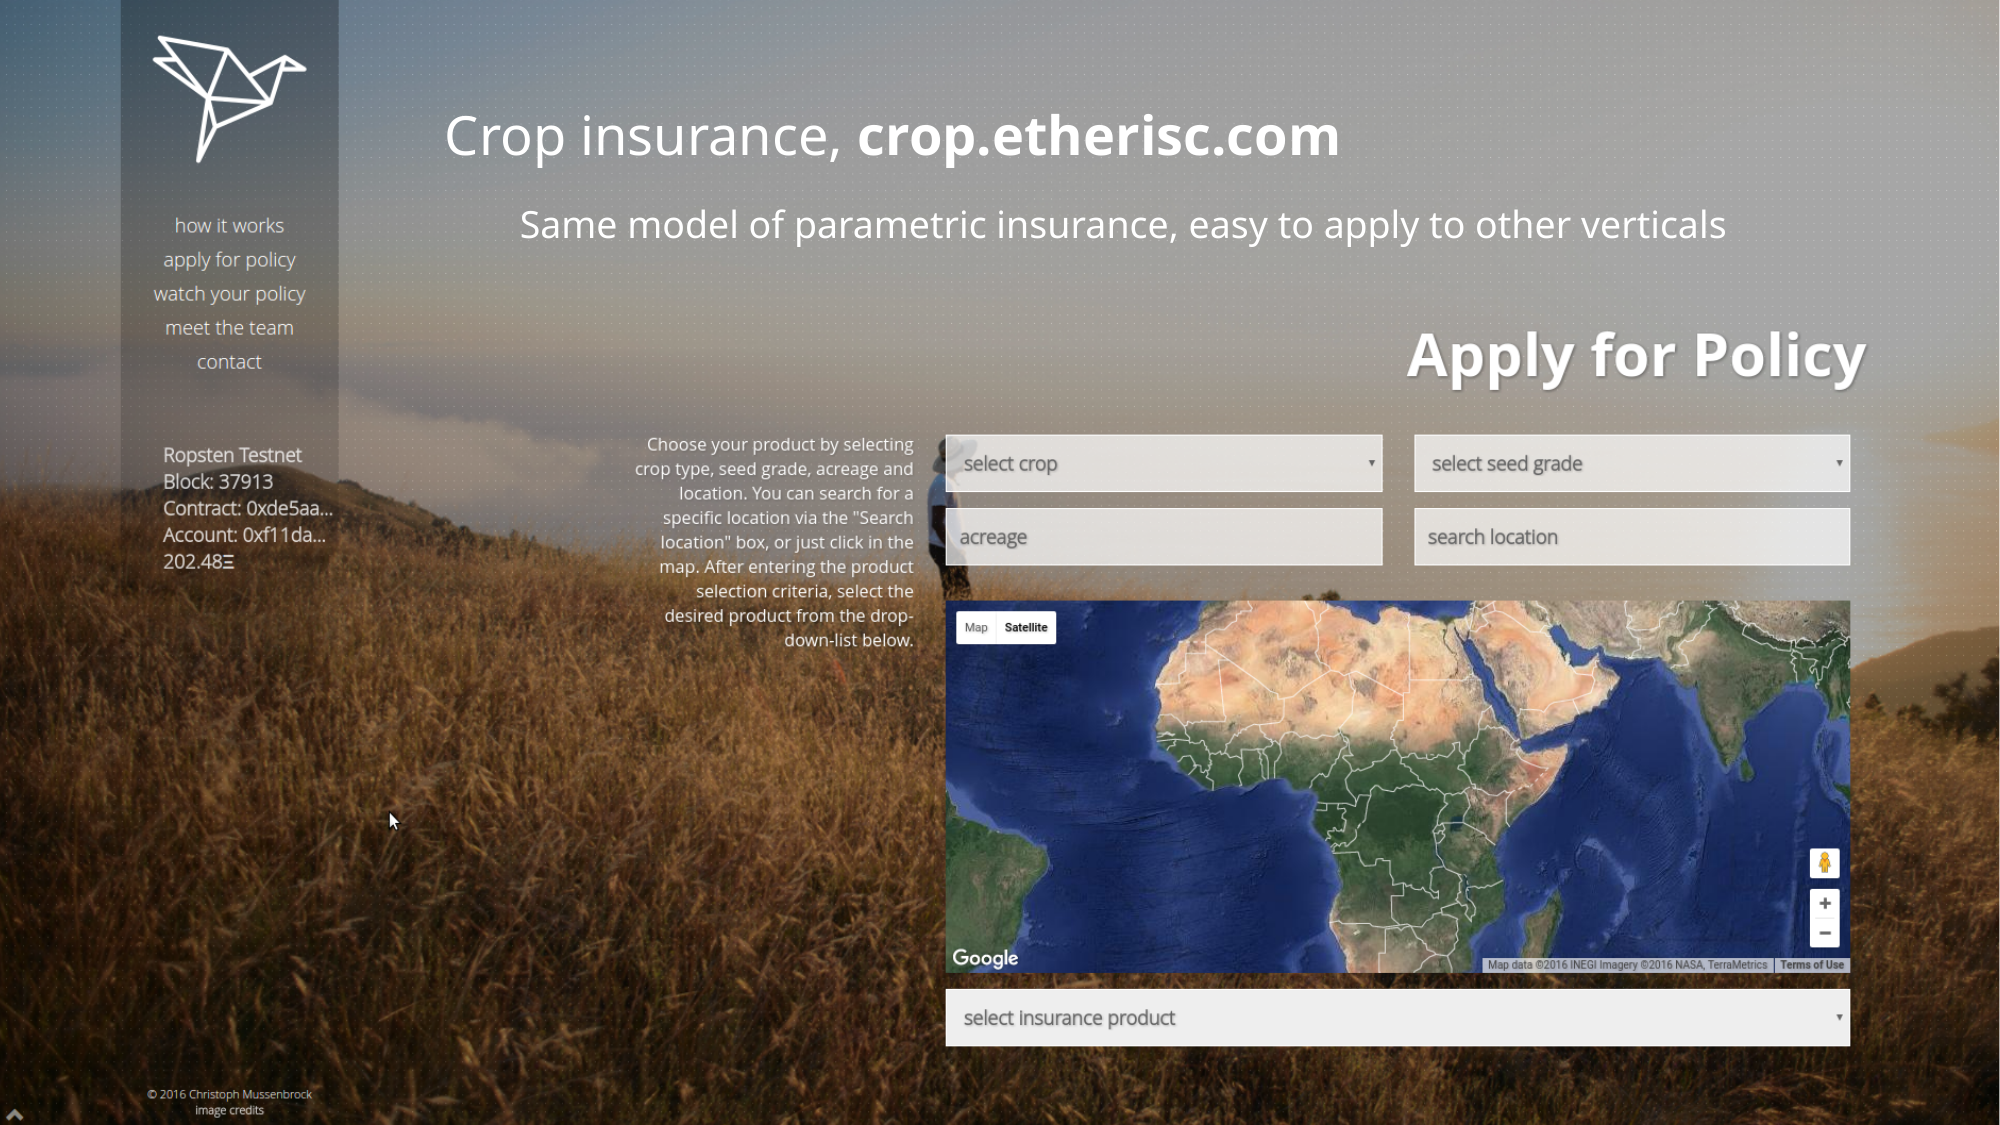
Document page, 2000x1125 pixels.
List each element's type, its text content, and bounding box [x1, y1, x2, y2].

text_box Crop insurance, crop.etherisc.com Same model of parametric insurance, easy to apply to other verticals [430, 90, 2000, 553]
picture [0, 0, 2000, 1125]
